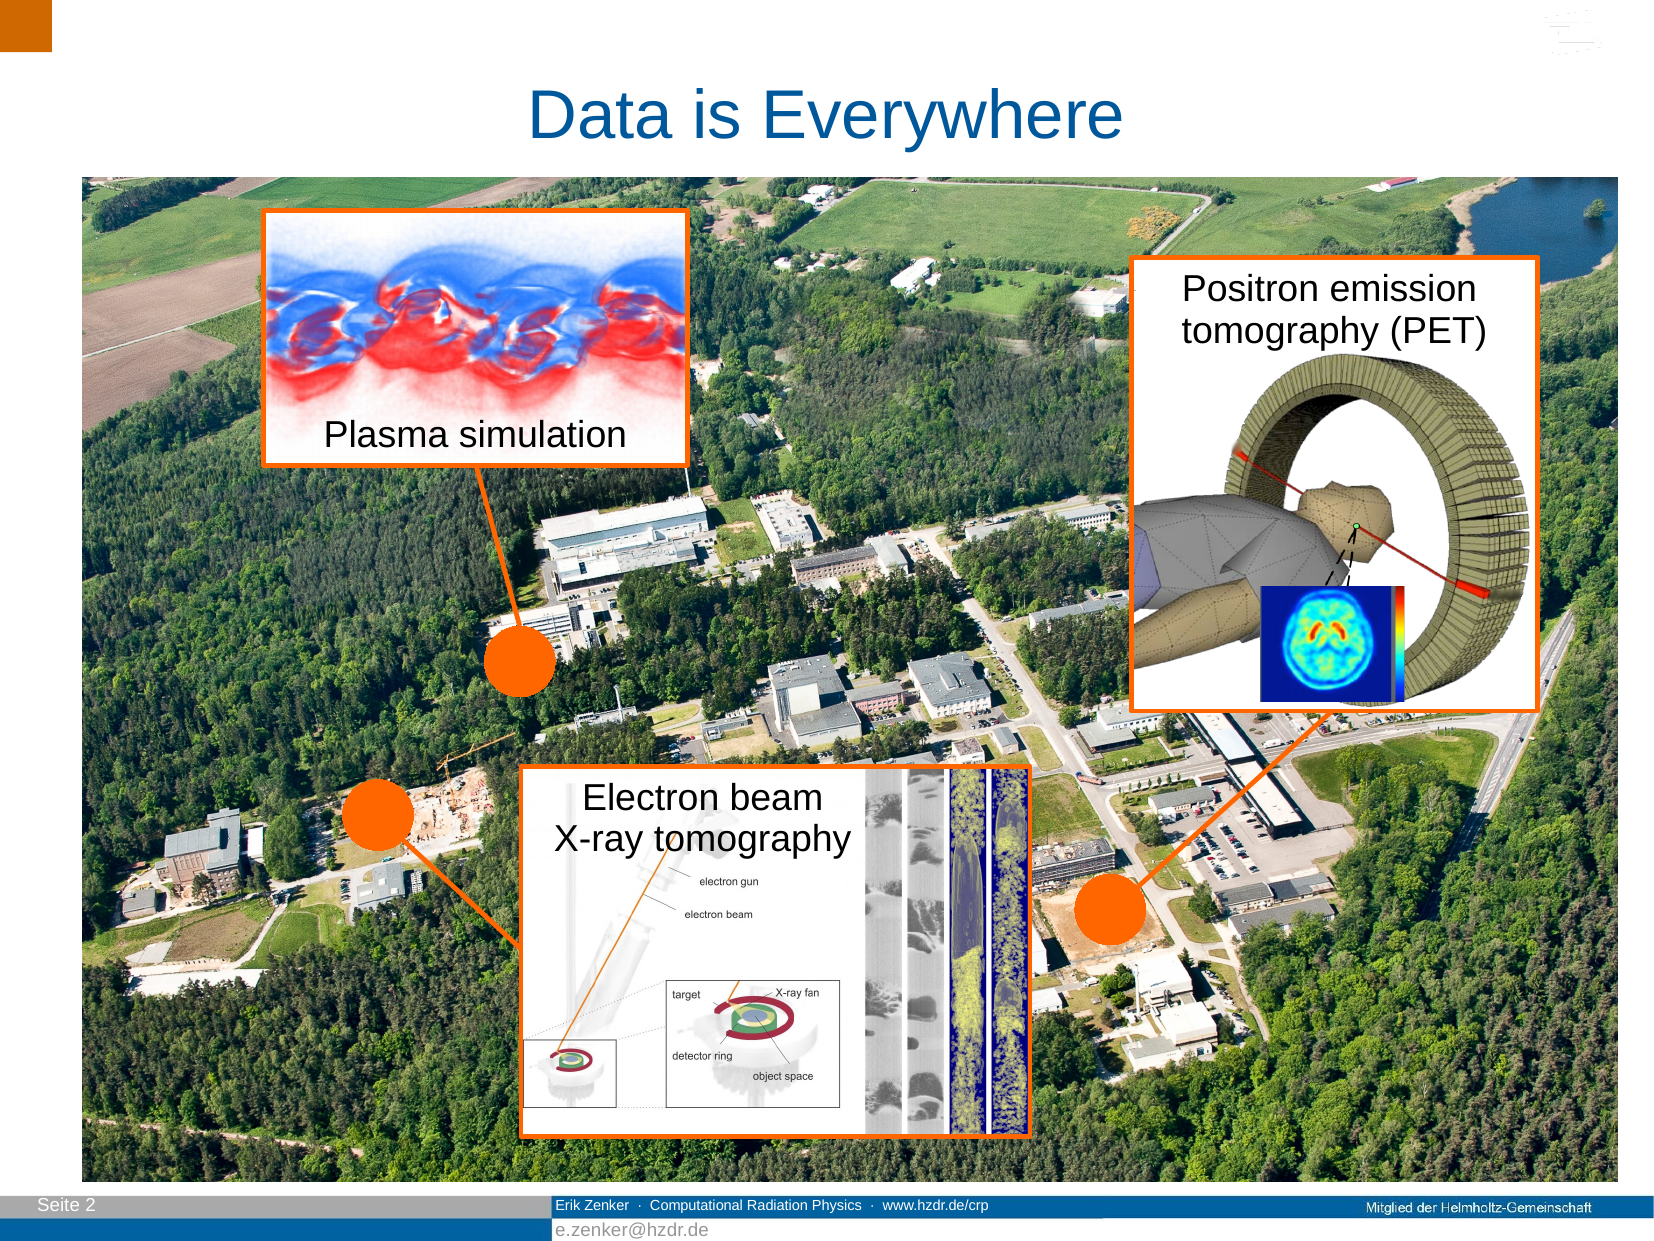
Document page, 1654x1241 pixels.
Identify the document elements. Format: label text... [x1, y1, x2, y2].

text_box Electron beam X-ray tomography [531, 768, 875, 868]
picture [0, 0, 1654, 1241]
title Data is Everywhere [82, 37, 1571, 193]
text_box [484, 625, 556, 697]
text_box [342, 779, 414, 851]
text_box [1074, 874, 1146, 945]
